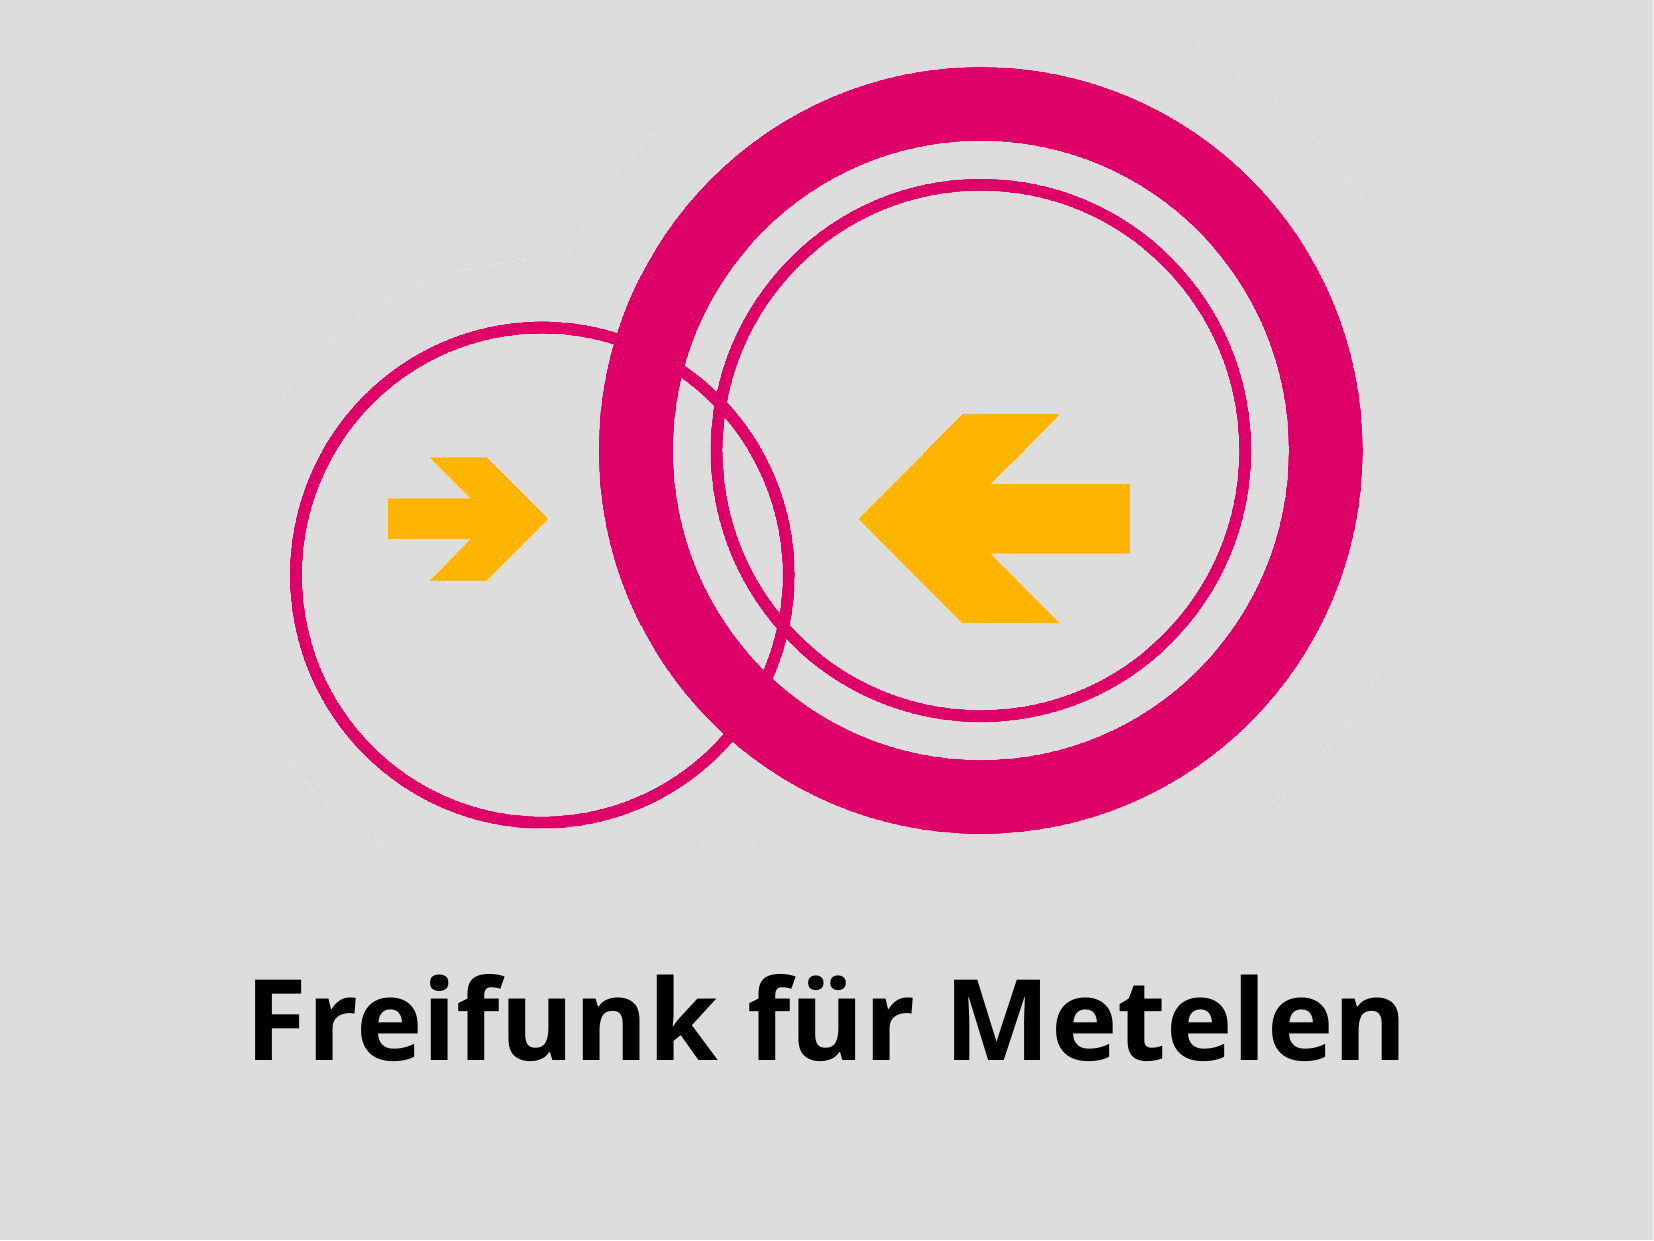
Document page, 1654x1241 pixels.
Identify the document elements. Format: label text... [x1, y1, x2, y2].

text_box Freifunk für Metelen [0, 933, 1654, 1075]
picture [271, 47, 1382, 851]
